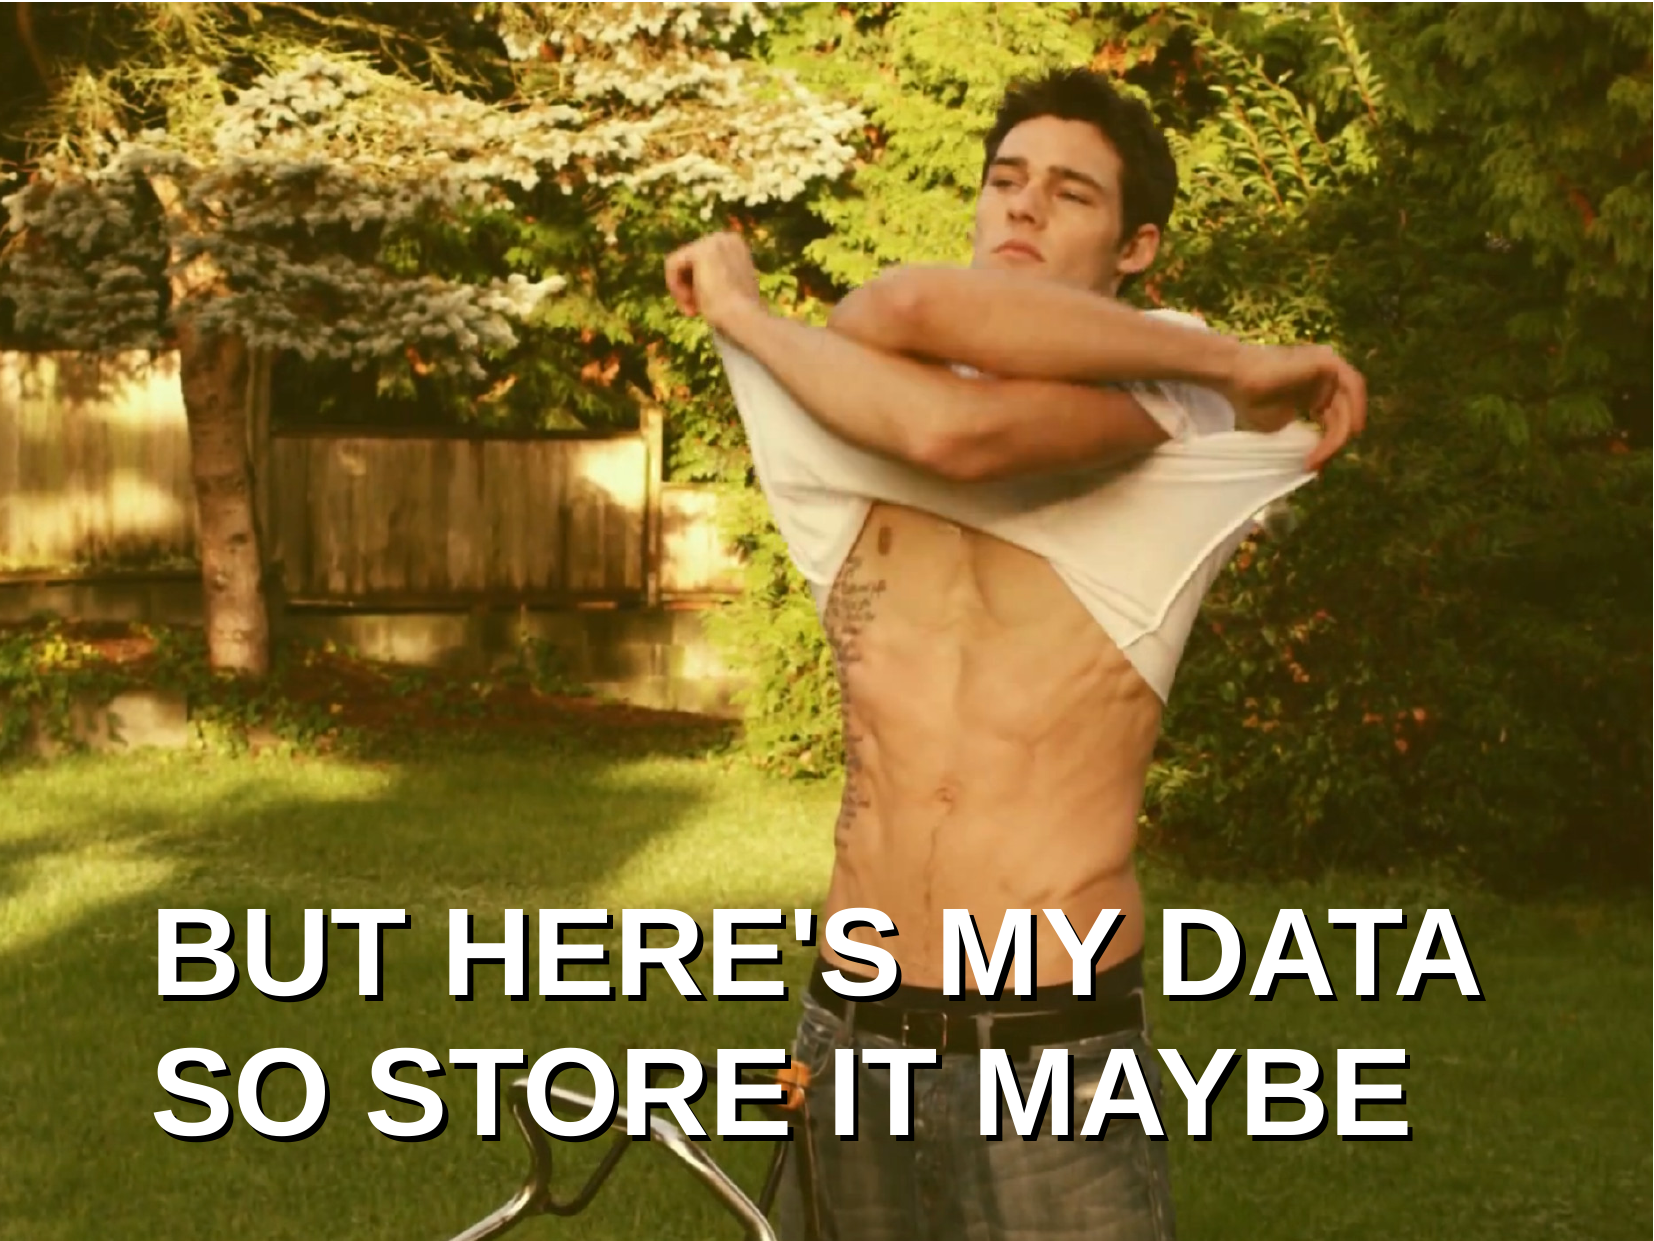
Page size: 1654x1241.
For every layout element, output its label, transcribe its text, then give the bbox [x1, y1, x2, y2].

subtitle BUT HERE'S MY DATA SO STORE IT MAYBE [150, 829, 1638, 1216]
picture [0, 2, 1653, 1241]
